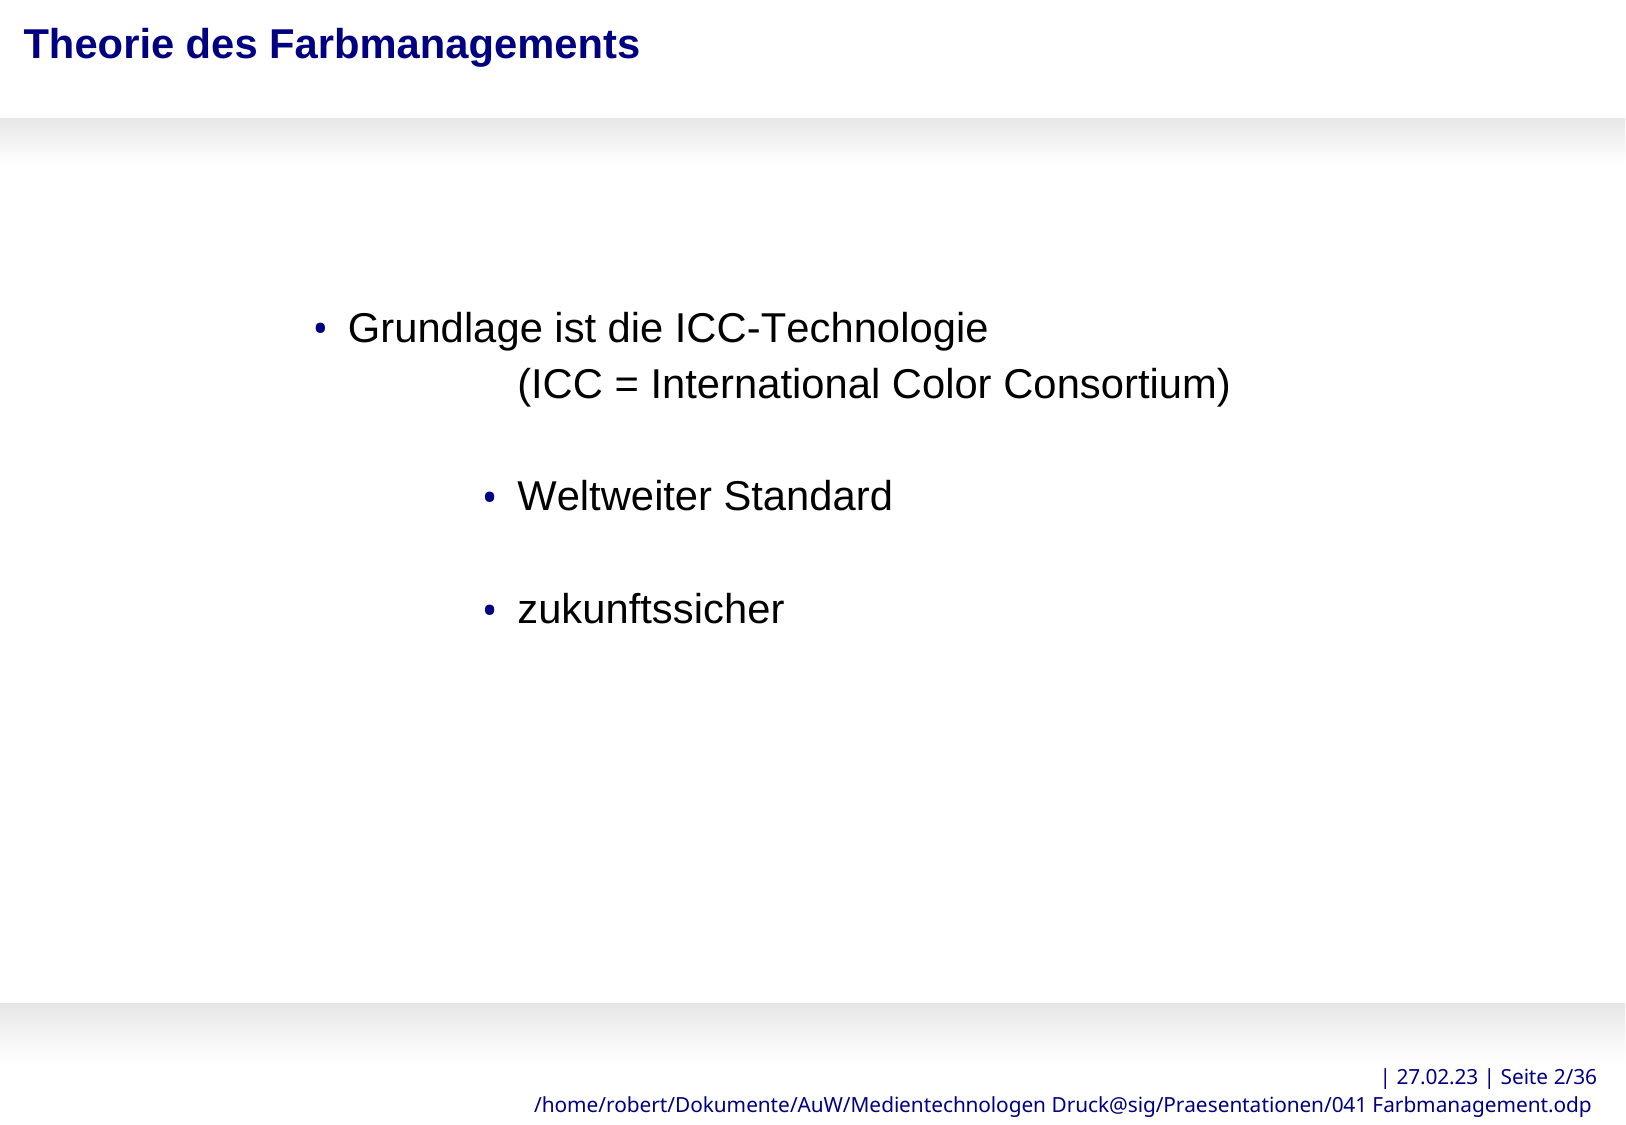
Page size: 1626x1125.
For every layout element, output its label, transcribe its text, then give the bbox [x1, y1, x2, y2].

title Theorie des Farbmanagements [23, 11, 1600, 130]
list Grundlage ist die ICC-Technologie (ICC = International Color Consortium) Weltweiter Standard zukunftssicher [265, 295, 1588, 789]
